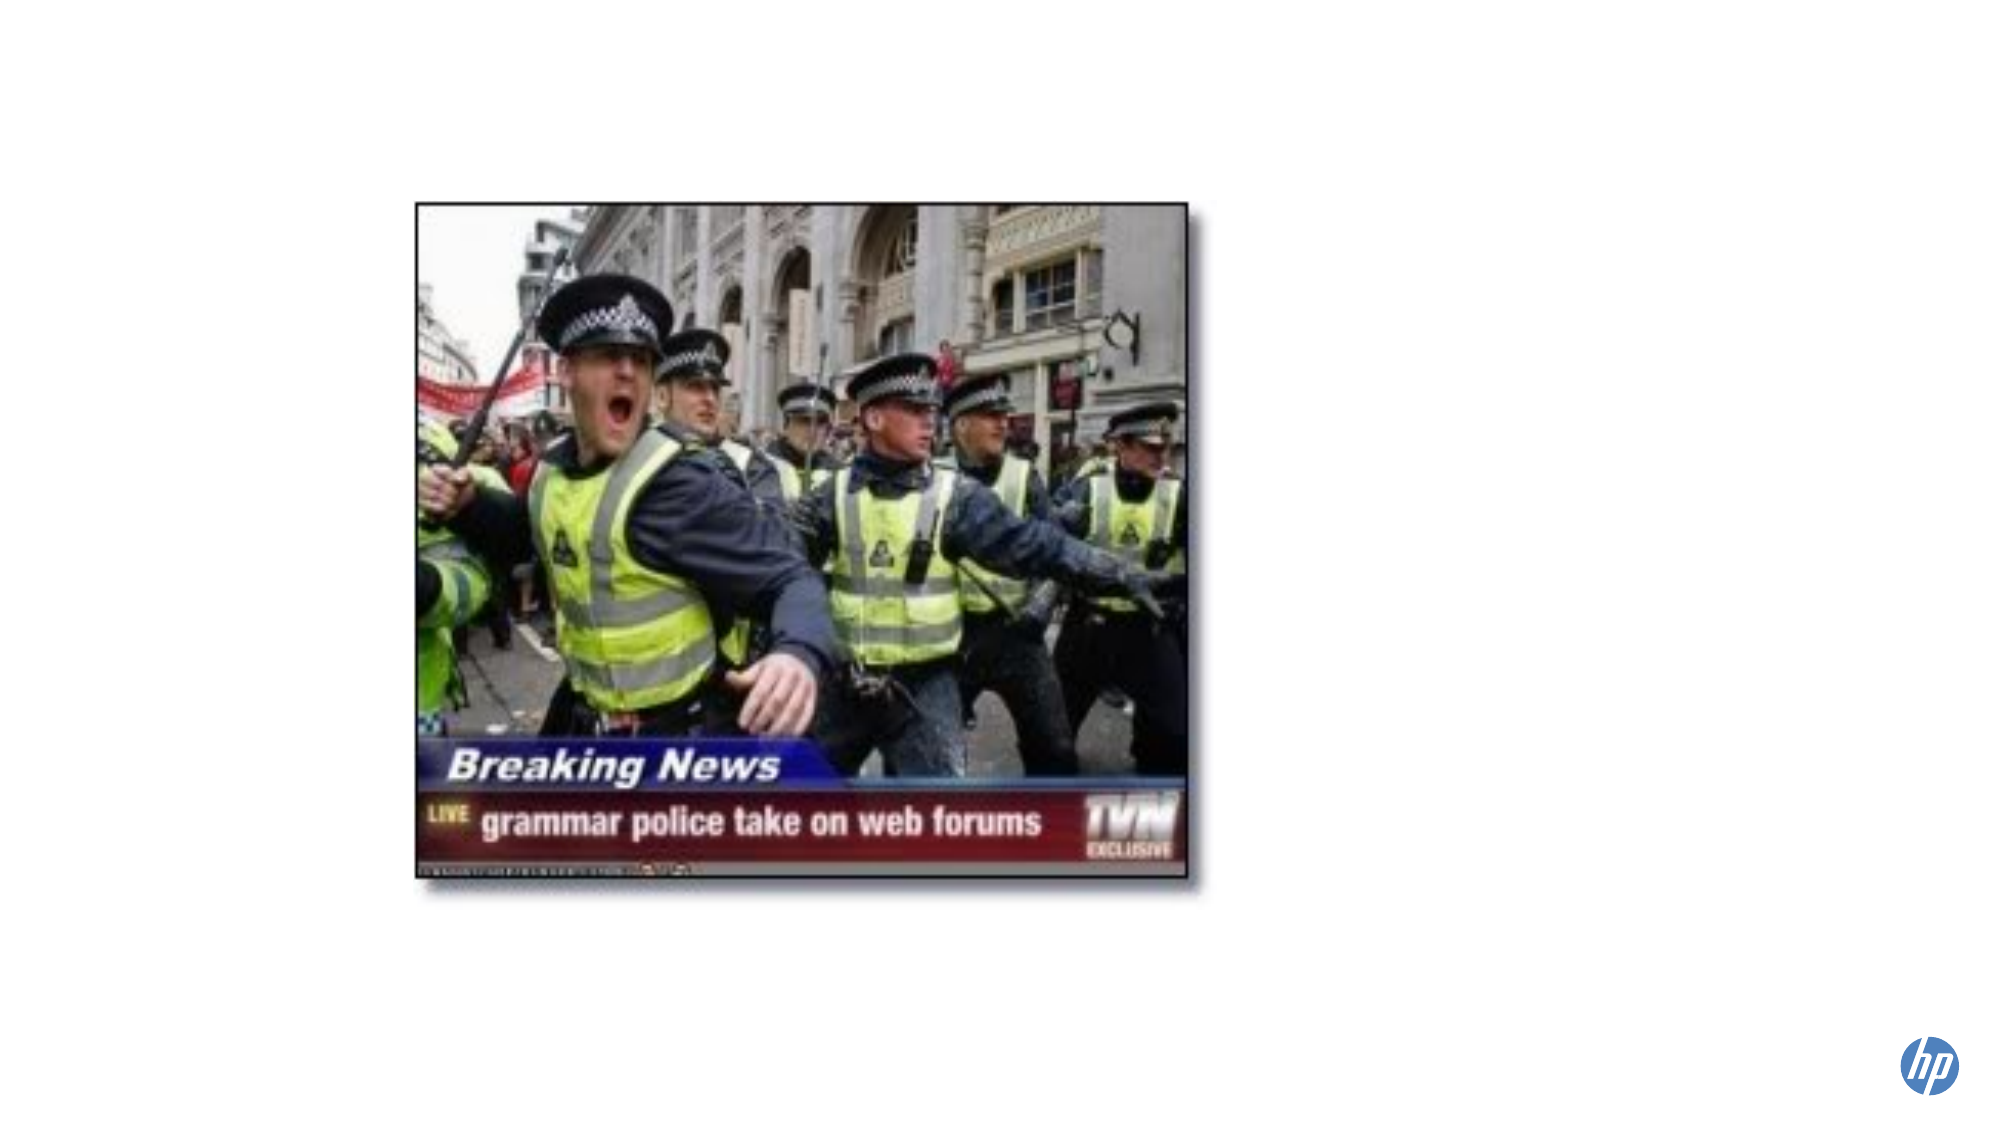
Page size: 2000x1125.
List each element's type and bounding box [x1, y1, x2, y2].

picture [413, 200, 1217, 910]
